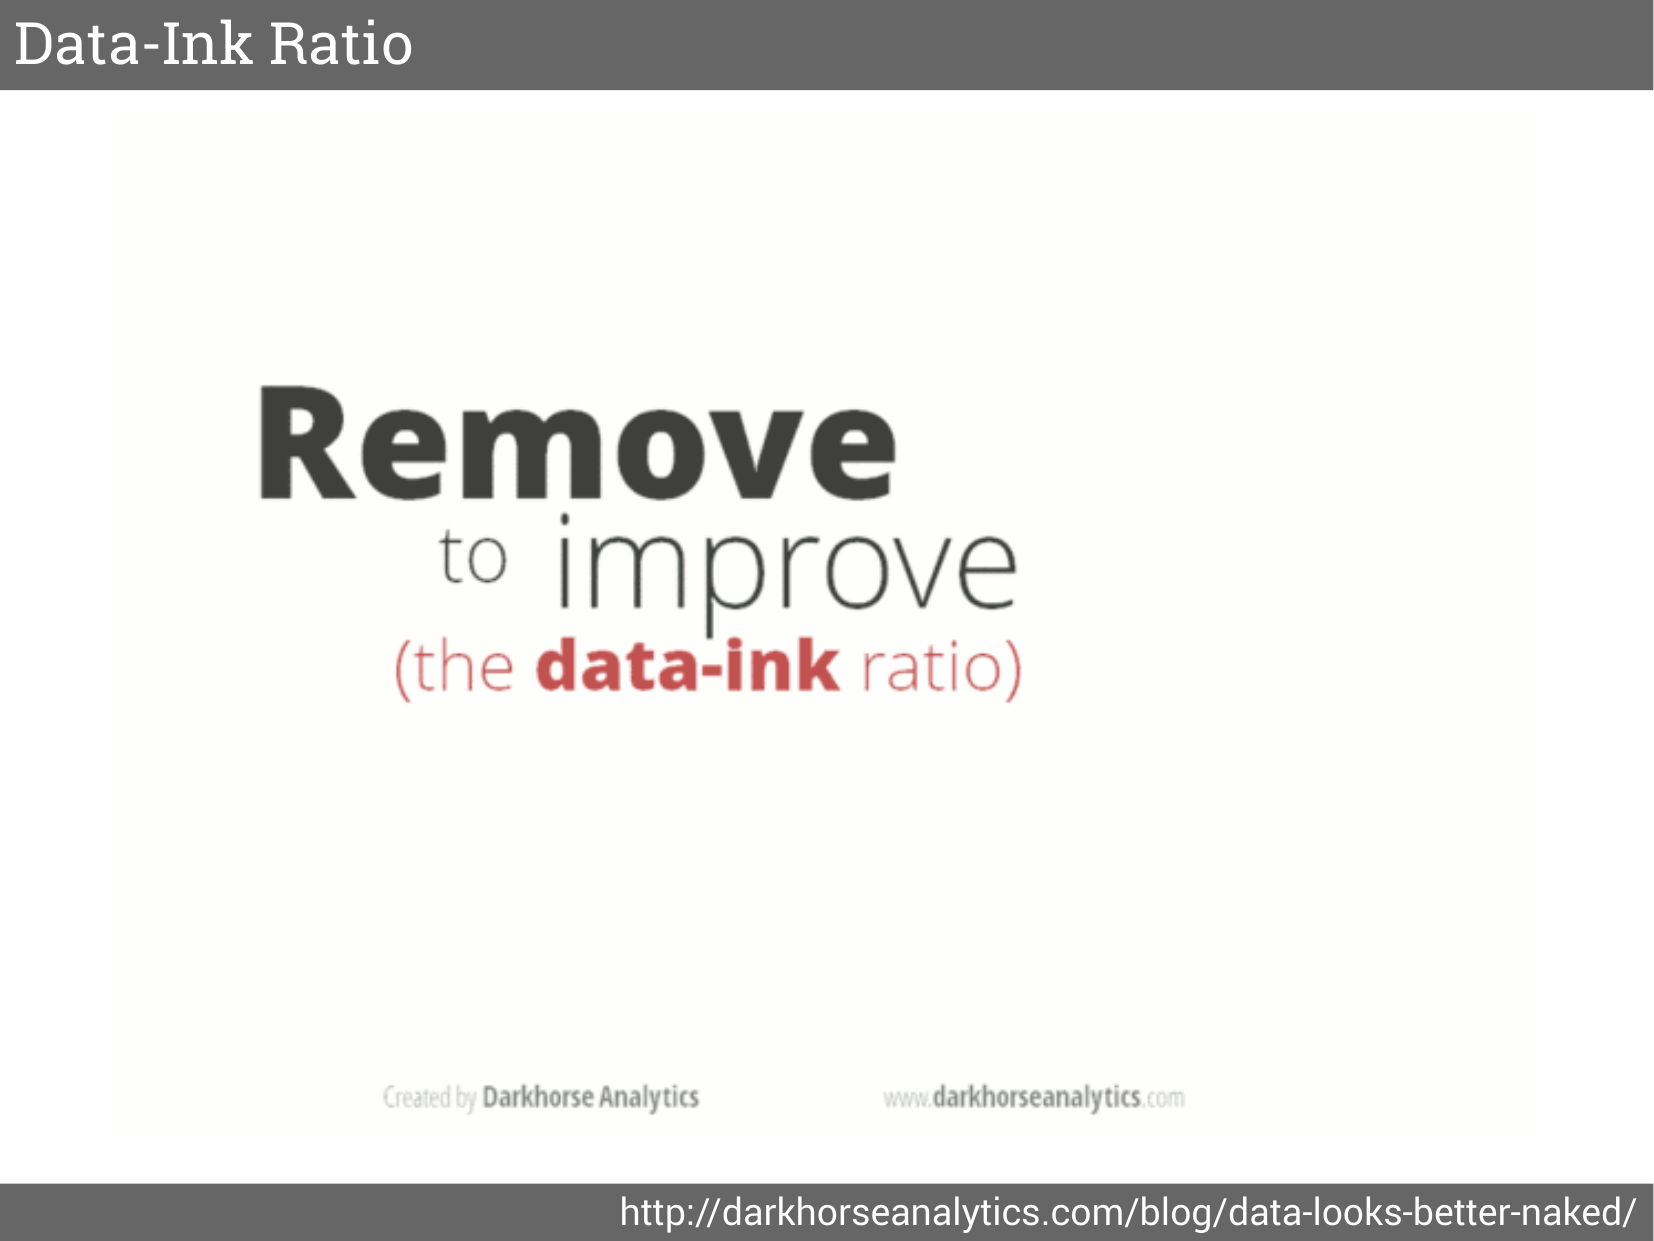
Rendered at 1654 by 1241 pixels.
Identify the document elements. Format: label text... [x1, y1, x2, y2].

picture [118, 118, 1536, 1137]
text_box Data-Ink Ratio [0, 0, 1654, 89]
text_box http://darkhorseanalytics.com/blog/data-looks-better-naked/ [0, 1183, 1654, 1241]
